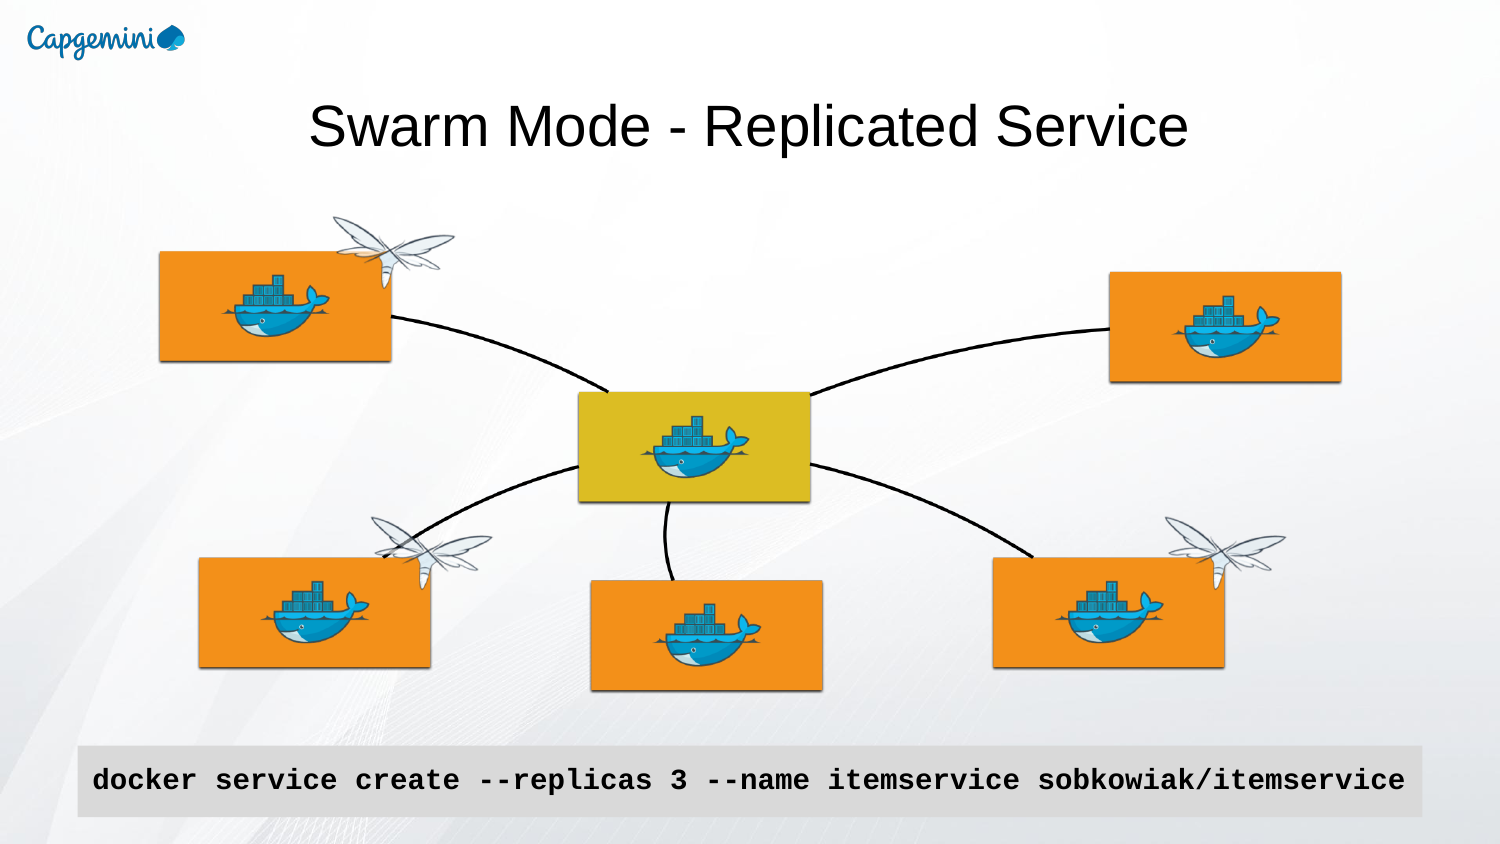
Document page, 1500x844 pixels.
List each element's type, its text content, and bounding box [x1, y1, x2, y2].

picture [0, 0, 1500, 844]
title Swarm Mode - Replicated Service [51, 72, 1449, 167]
text_box docker service create --replicas 3 --name itemservice sobkowiak/itemservice [77, 745, 1423, 818]
